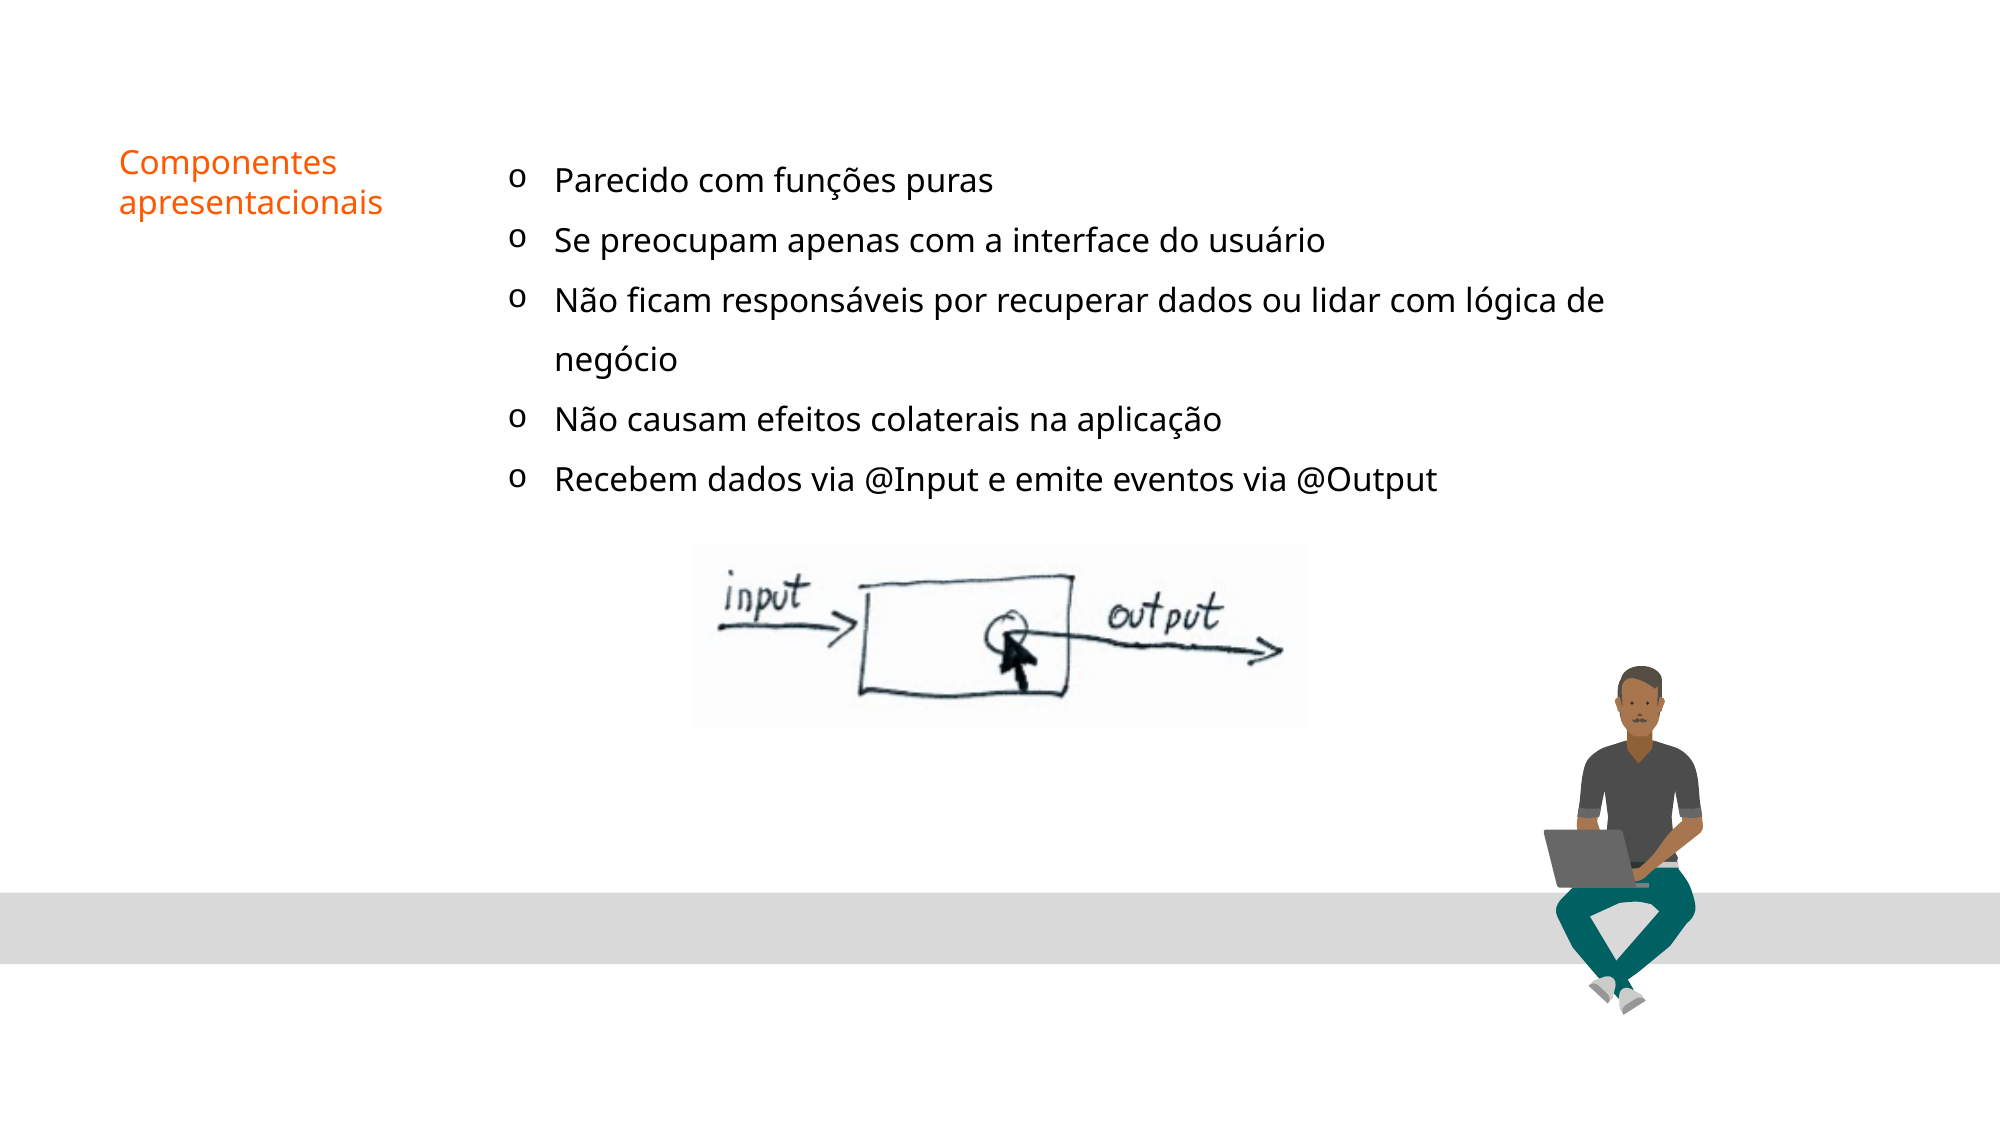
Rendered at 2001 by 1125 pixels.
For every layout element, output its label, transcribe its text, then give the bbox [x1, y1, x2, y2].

picture [1543, 666, 1704, 1015]
picture [693, 545, 1307, 729]
text_box [0, 892, 1543, 965]
text_box Parecido com funções puras Se preocupam apenas com a interface do usuário Não ficam responsáveis por recuperar dados ou lidar com lógica de negócio Não causam efeitos colaterais na aplicação Recebem dados via @Input e emite eventos via @Output [492, 131, 1695, 506]
text_box Componentes apresentacionais [103, 133, 452, 477]
text_box [1704, 892, 2000, 965]
